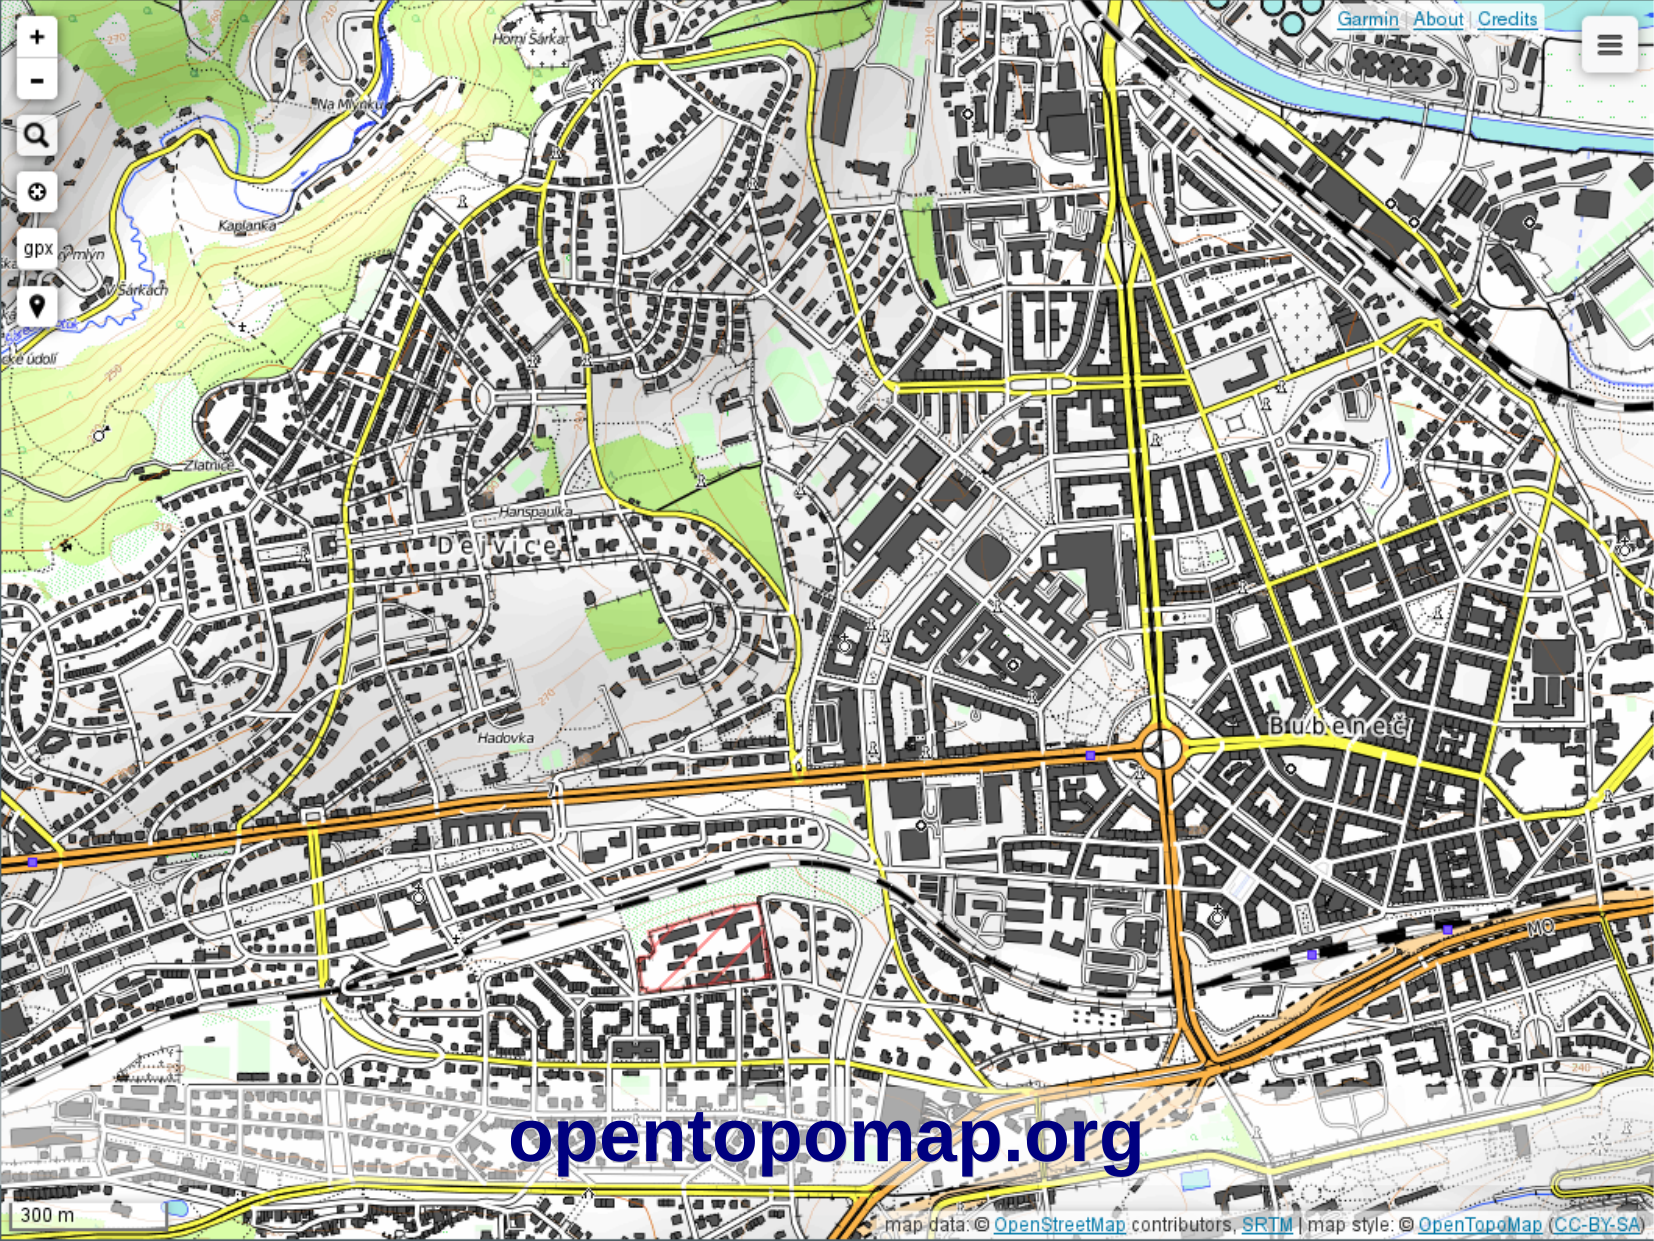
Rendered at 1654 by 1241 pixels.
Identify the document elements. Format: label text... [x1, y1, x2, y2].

picture [0, 1186, 1654, 1241]
picture [0, 0, 1654, 1086]
text_box opentopomap.org [0, 1086, 1654, 1186]
